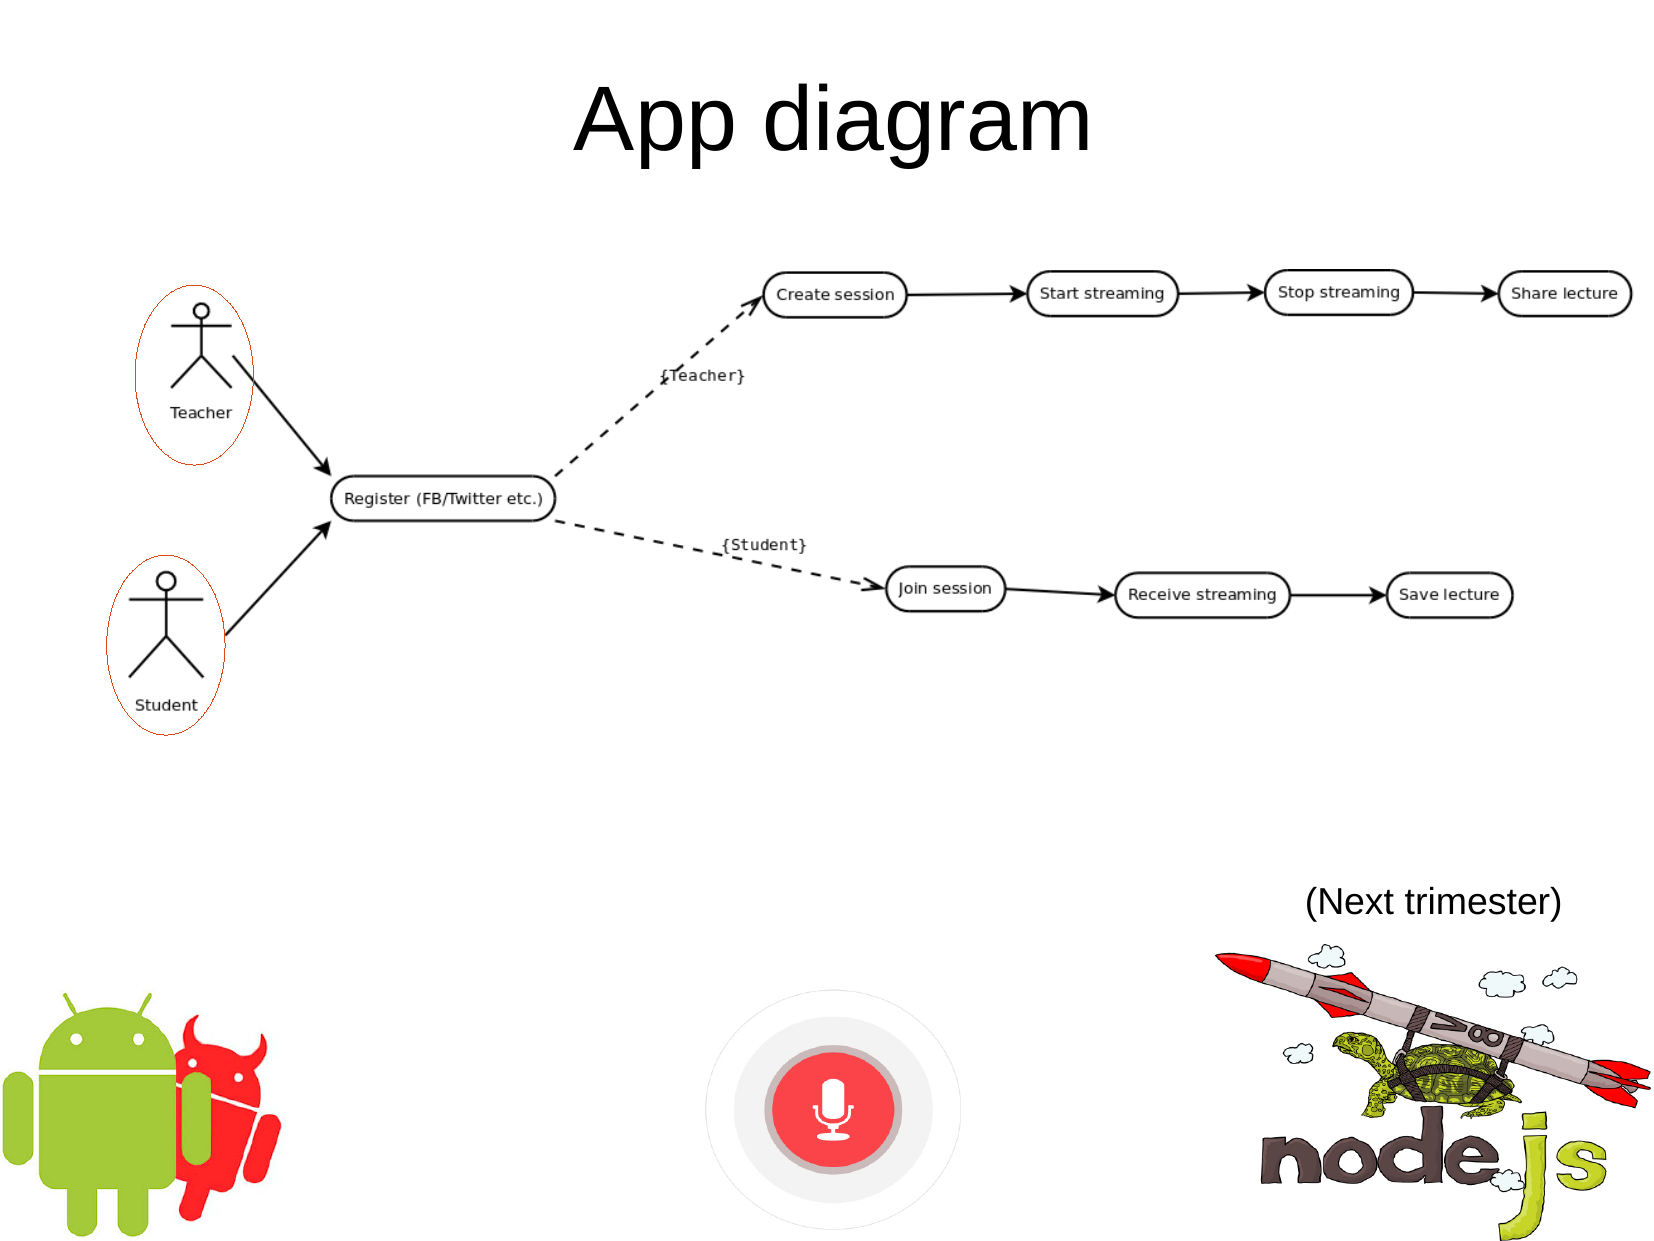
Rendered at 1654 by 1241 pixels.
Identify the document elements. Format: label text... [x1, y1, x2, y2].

picture [106, 269, 1636, 717]
picture [0, 989, 286, 1241]
text_box (Next trimester) [1290, 873, 1591, 931]
picture [106, 655, 129, 717]
title App diagram [90, 15, 1579, 223]
text_box [135, 285, 254, 466]
picture [705, 989, 961, 1231]
picture [1215, 944, 1651, 1241]
text_box [106, 555, 226, 736]
